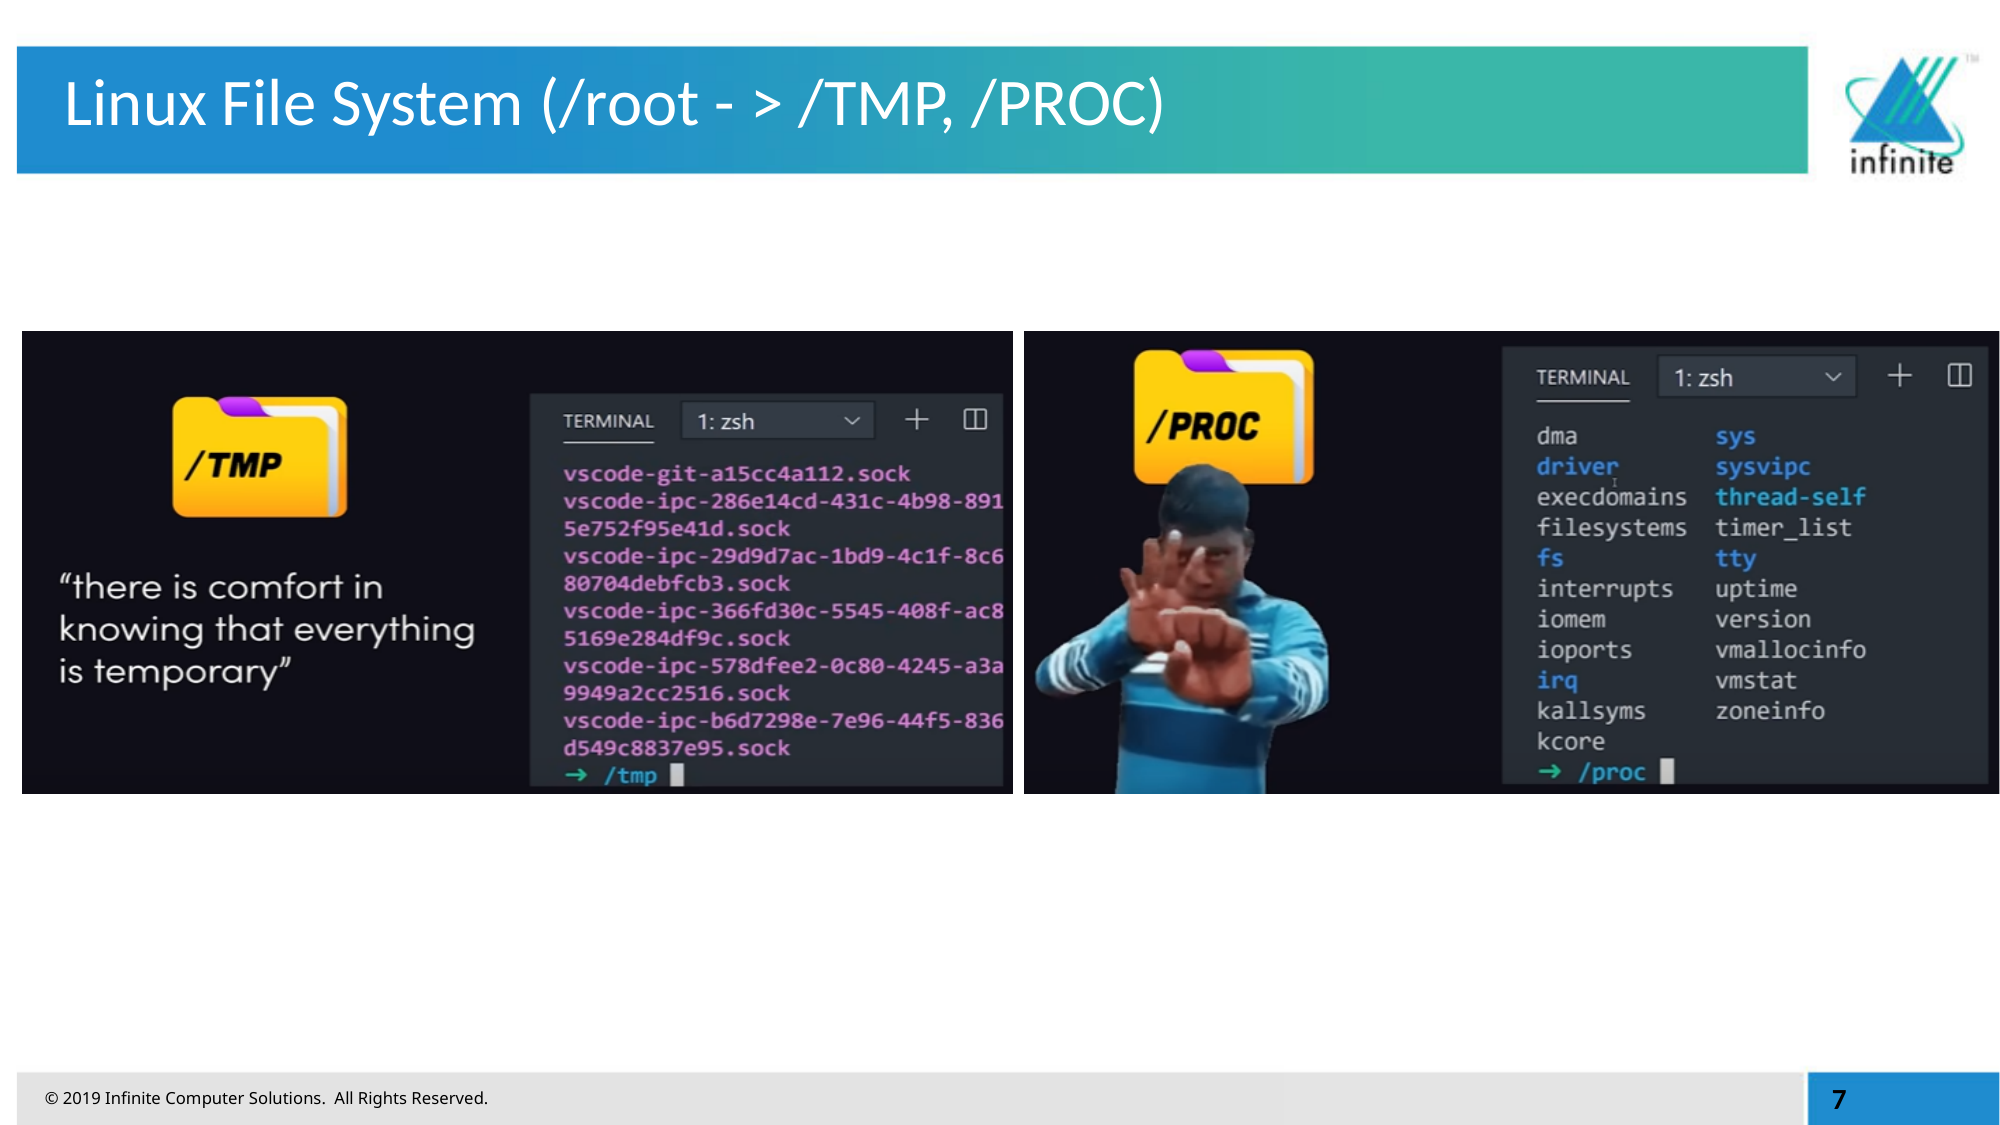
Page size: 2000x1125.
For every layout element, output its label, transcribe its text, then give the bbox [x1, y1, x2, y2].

title Linux File System (/root - > /TMP, /PROC) [49, 51, 1913, 182]
picture [16, 0, 2000, 1125]
slide_number <number> [1662, 1073, 2000, 1125]
